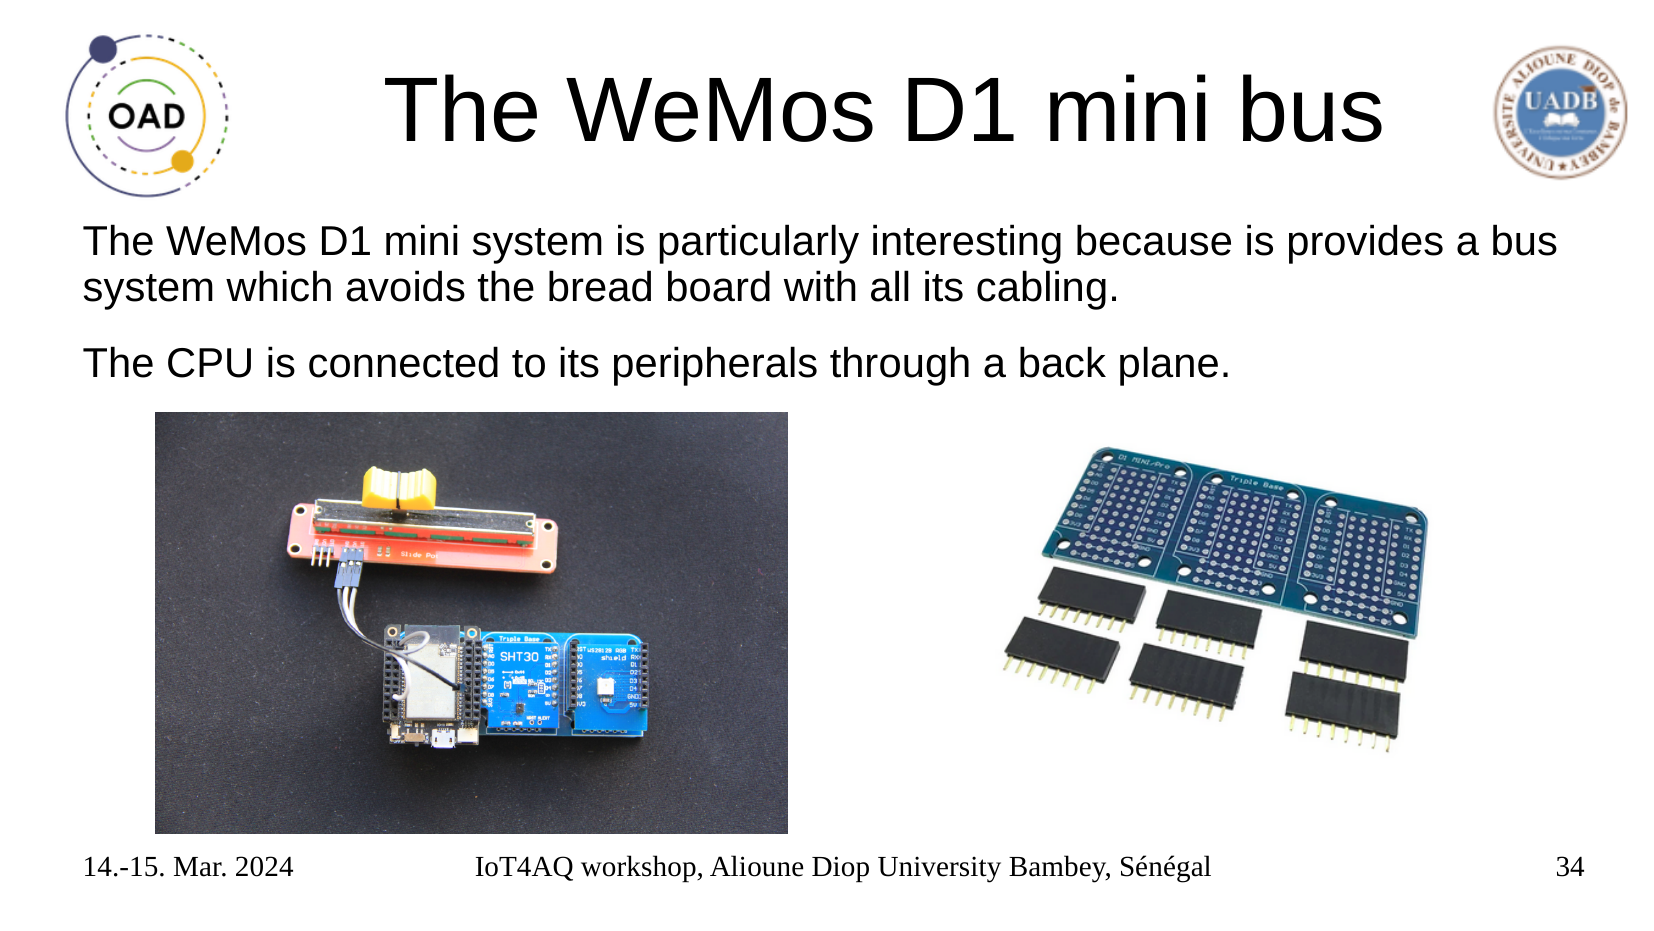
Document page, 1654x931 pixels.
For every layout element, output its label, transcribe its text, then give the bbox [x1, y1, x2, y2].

picture [958, 412, 1463, 784]
list The WeMos D1 mini system is particularly interesting because is provides a bus system which avoids the bread board with all its cabling. The CPU is connected to its peripherals through a back plane. [82, 217, 1571, 757]
title The WeMos D1 mini bus [301, 32, 1469, 188]
picture [1482, 37, 1641, 188]
picture [155, 412, 788, 834]
picture [25, 20, 263, 218]
